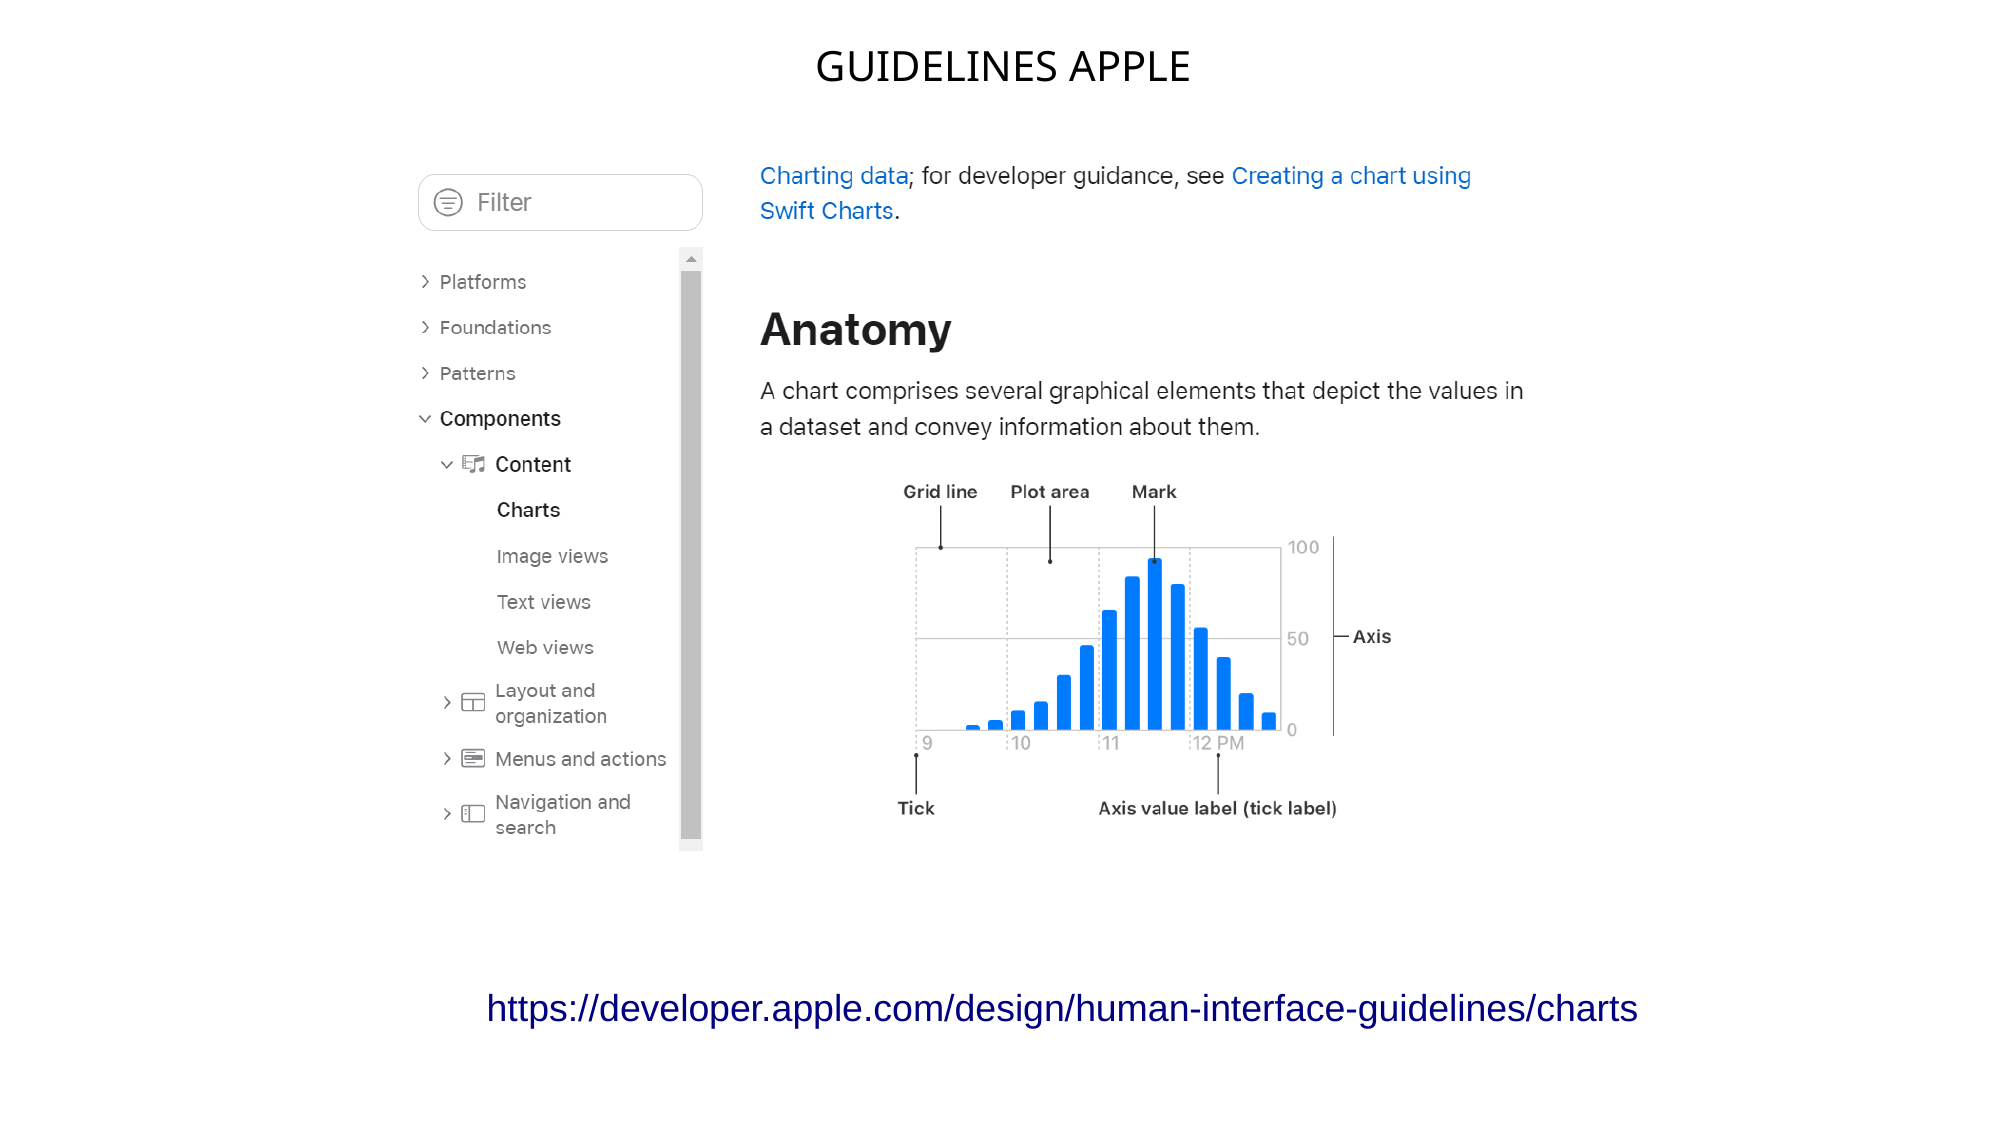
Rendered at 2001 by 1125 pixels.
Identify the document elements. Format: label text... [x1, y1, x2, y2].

picture [388, 153, 1565, 851]
text_box Guidelines apple [0, 0, 2000, 130]
text_box https://developer.apple.com/design/human-interface-guidelines/charts [471, 980, 1654, 1038]
